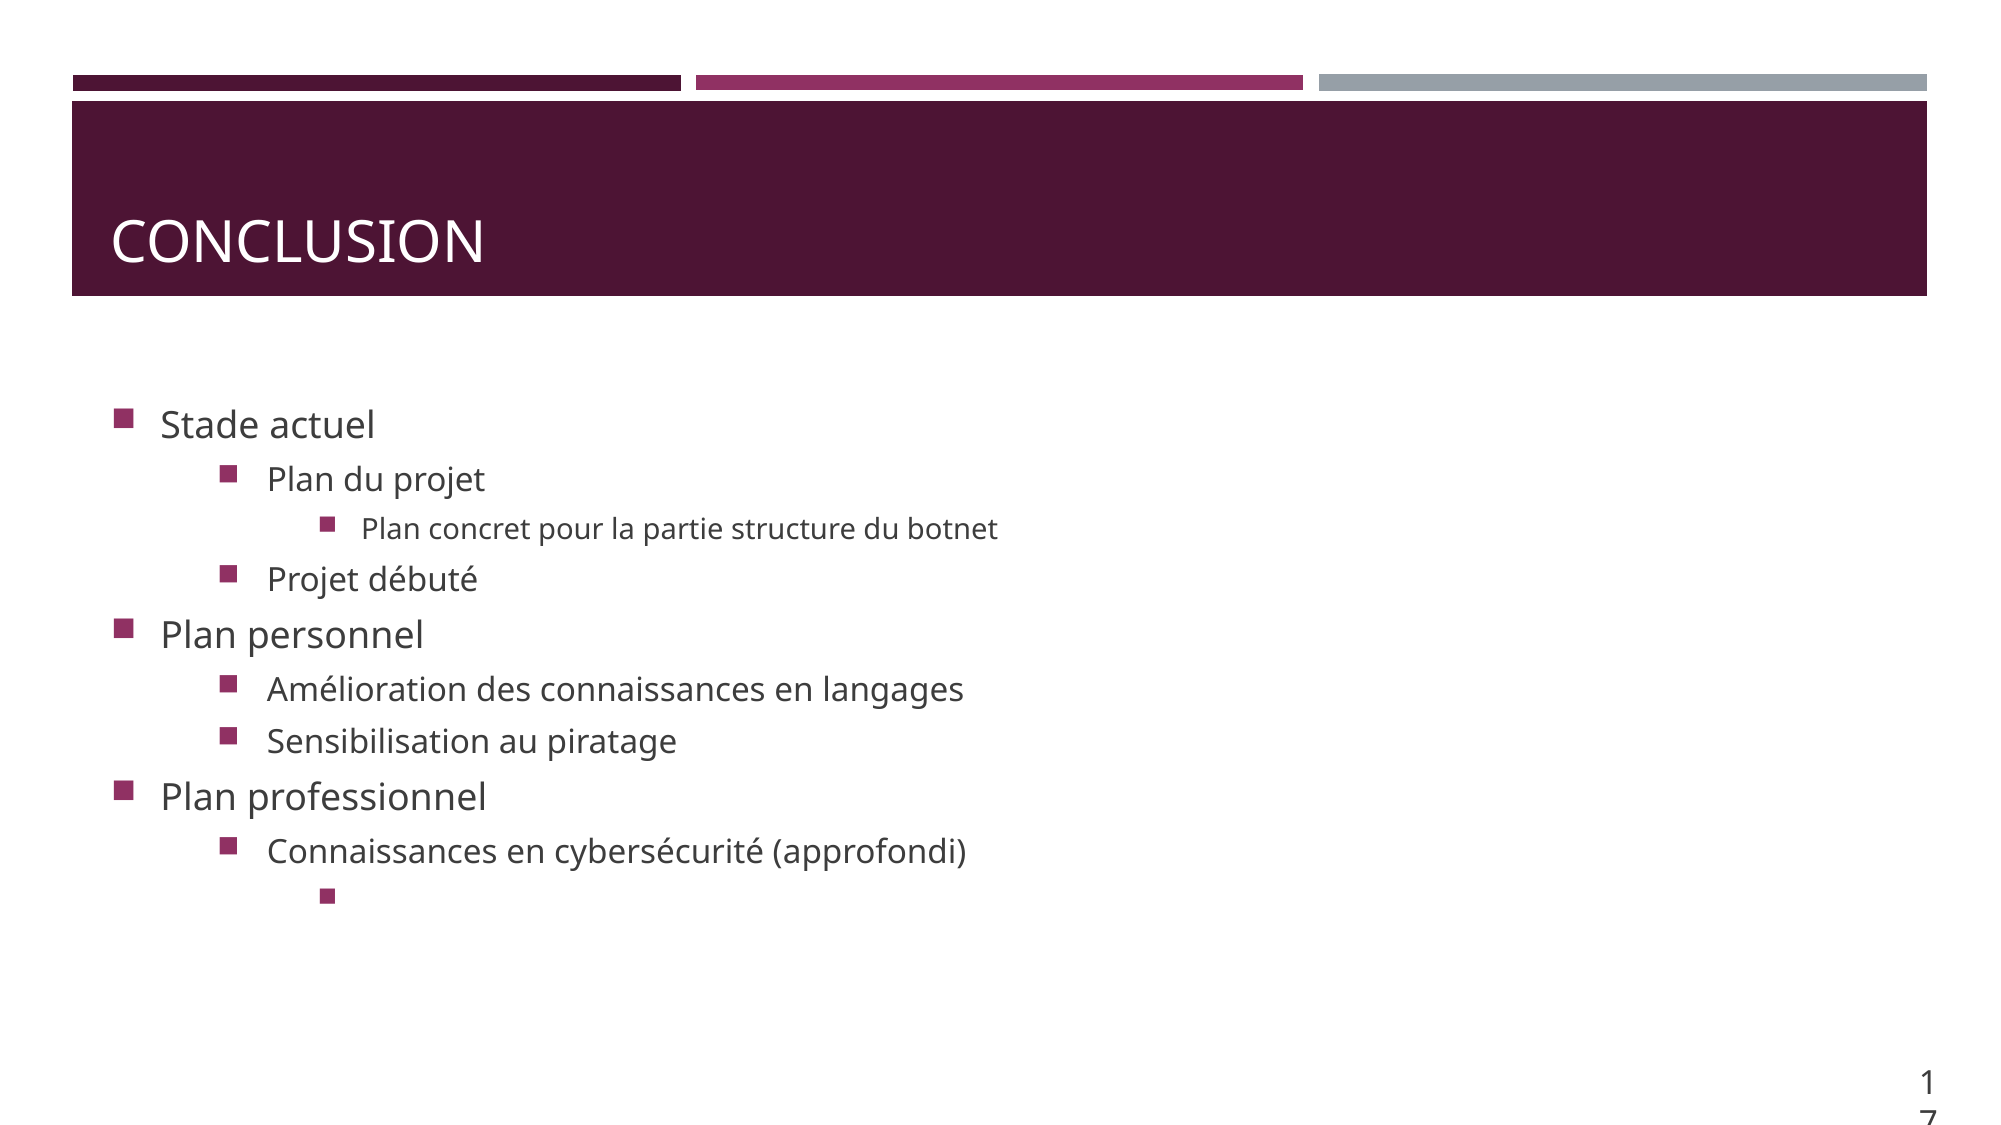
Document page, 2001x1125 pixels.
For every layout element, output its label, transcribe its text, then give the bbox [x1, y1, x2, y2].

title conclusion [95, 115, 1905, 282]
text_box 17 [1797, 1053, 1968, 1109]
list Stade actuel Plan du projet Plan concret pour la partie structure du botnet Projet débuté Plan personnel Amélioration des connaissances en langages Sensibilisation au piratage Plan professionnel Connaissances en cybersécurité (approfondi) [95, 357, 1905, 962]
